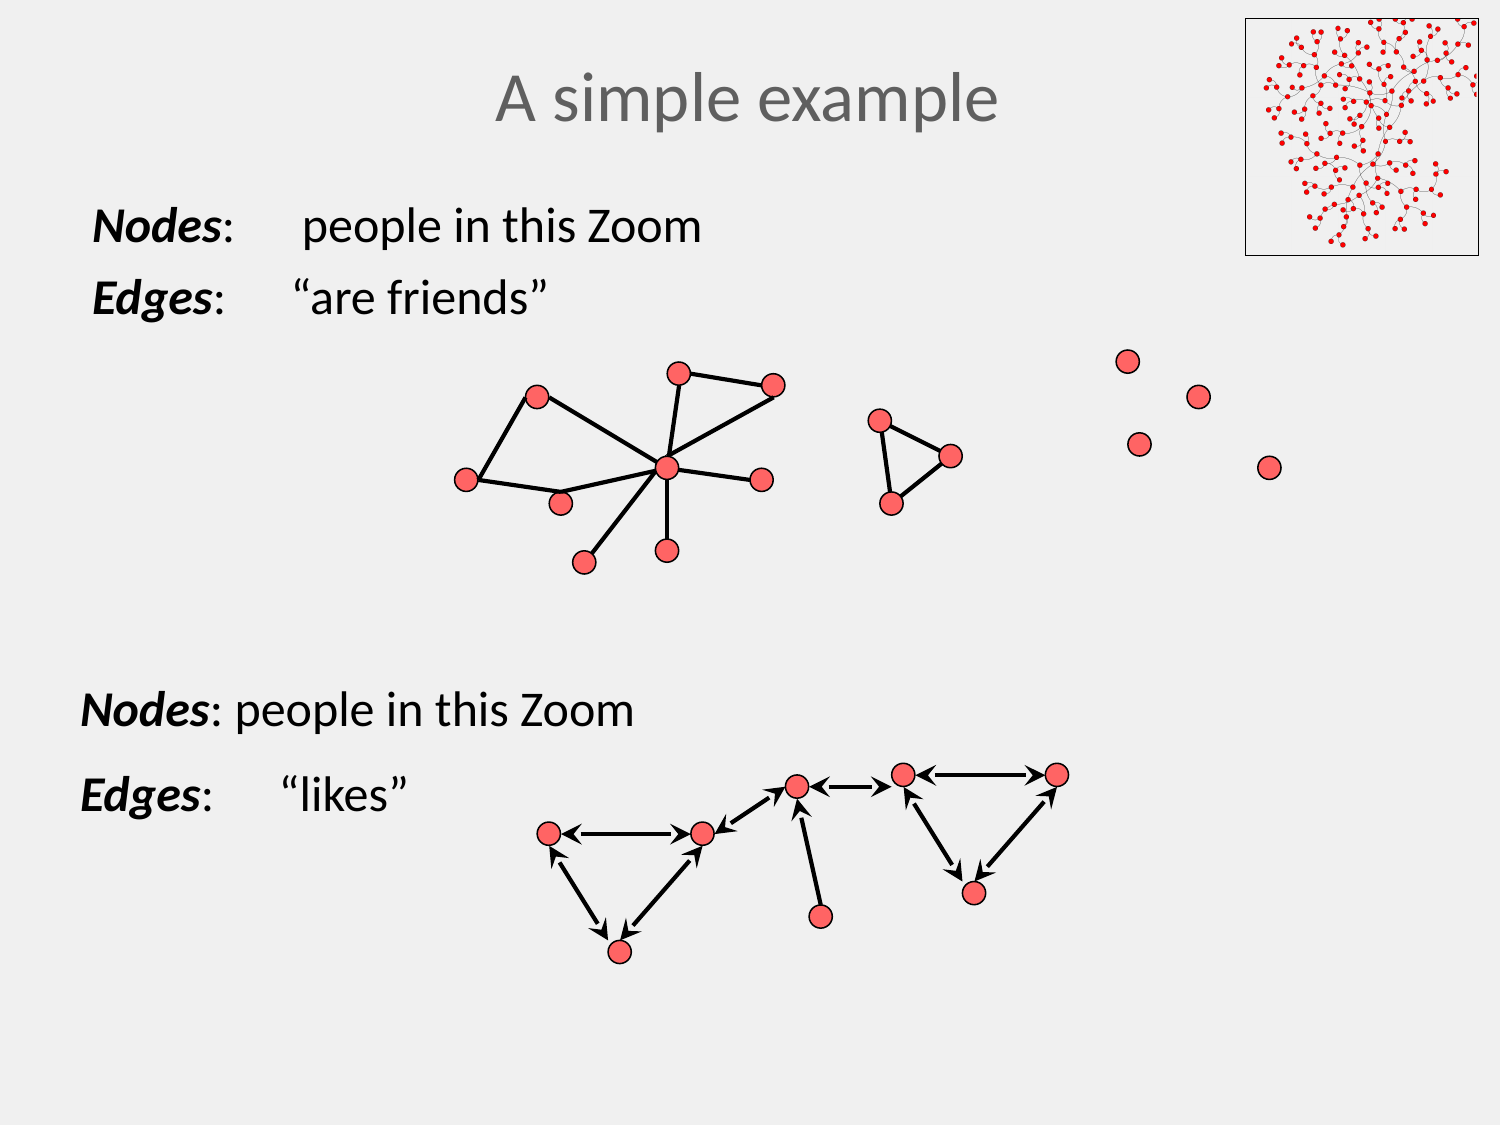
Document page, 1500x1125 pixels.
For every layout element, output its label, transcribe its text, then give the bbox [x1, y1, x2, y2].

text_box [962, 881, 986, 905]
text_box Nodes: people in this Zoom Edges: “likes” [64, 656, 1411, 858]
picture [1420, 19, 1478, 255]
text_box [879, 491, 904, 516]
text_box [761, 373, 785, 397]
text_box [667, 362, 691, 385]
text_box [1187, 385, 1211, 409]
text_box Nodes: people in this Zoom Edges: “are friends” [76, 184, 1423, 373]
text_box [608, 940, 632, 964]
text_box [868, 409, 892, 433]
text_box [572, 550, 596, 575]
text_box [1127, 432, 1152, 457]
text_box [525, 385, 549, 409]
text_box [750, 468, 774, 492]
text_box [785, 774, 809, 799]
text_box A simple example [76, 0, 1420, 184]
text_box [891, 763, 915, 787]
text_box [1045, 763, 1069, 787]
text_box [655, 539, 679, 563]
text_box [690, 822, 715, 846]
text_box [655, 456, 679, 480]
text_box [938, 444, 963, 468]
text_box [454, 468, 478, 492]
text_box [809, 904, 833, 929]
text_box [549, 493, 573, 516]
text_box [537, 822, 561, 846]
text_box [1257, 456, 1282, 480]
text_box [1116, 350, 1140, 374]
